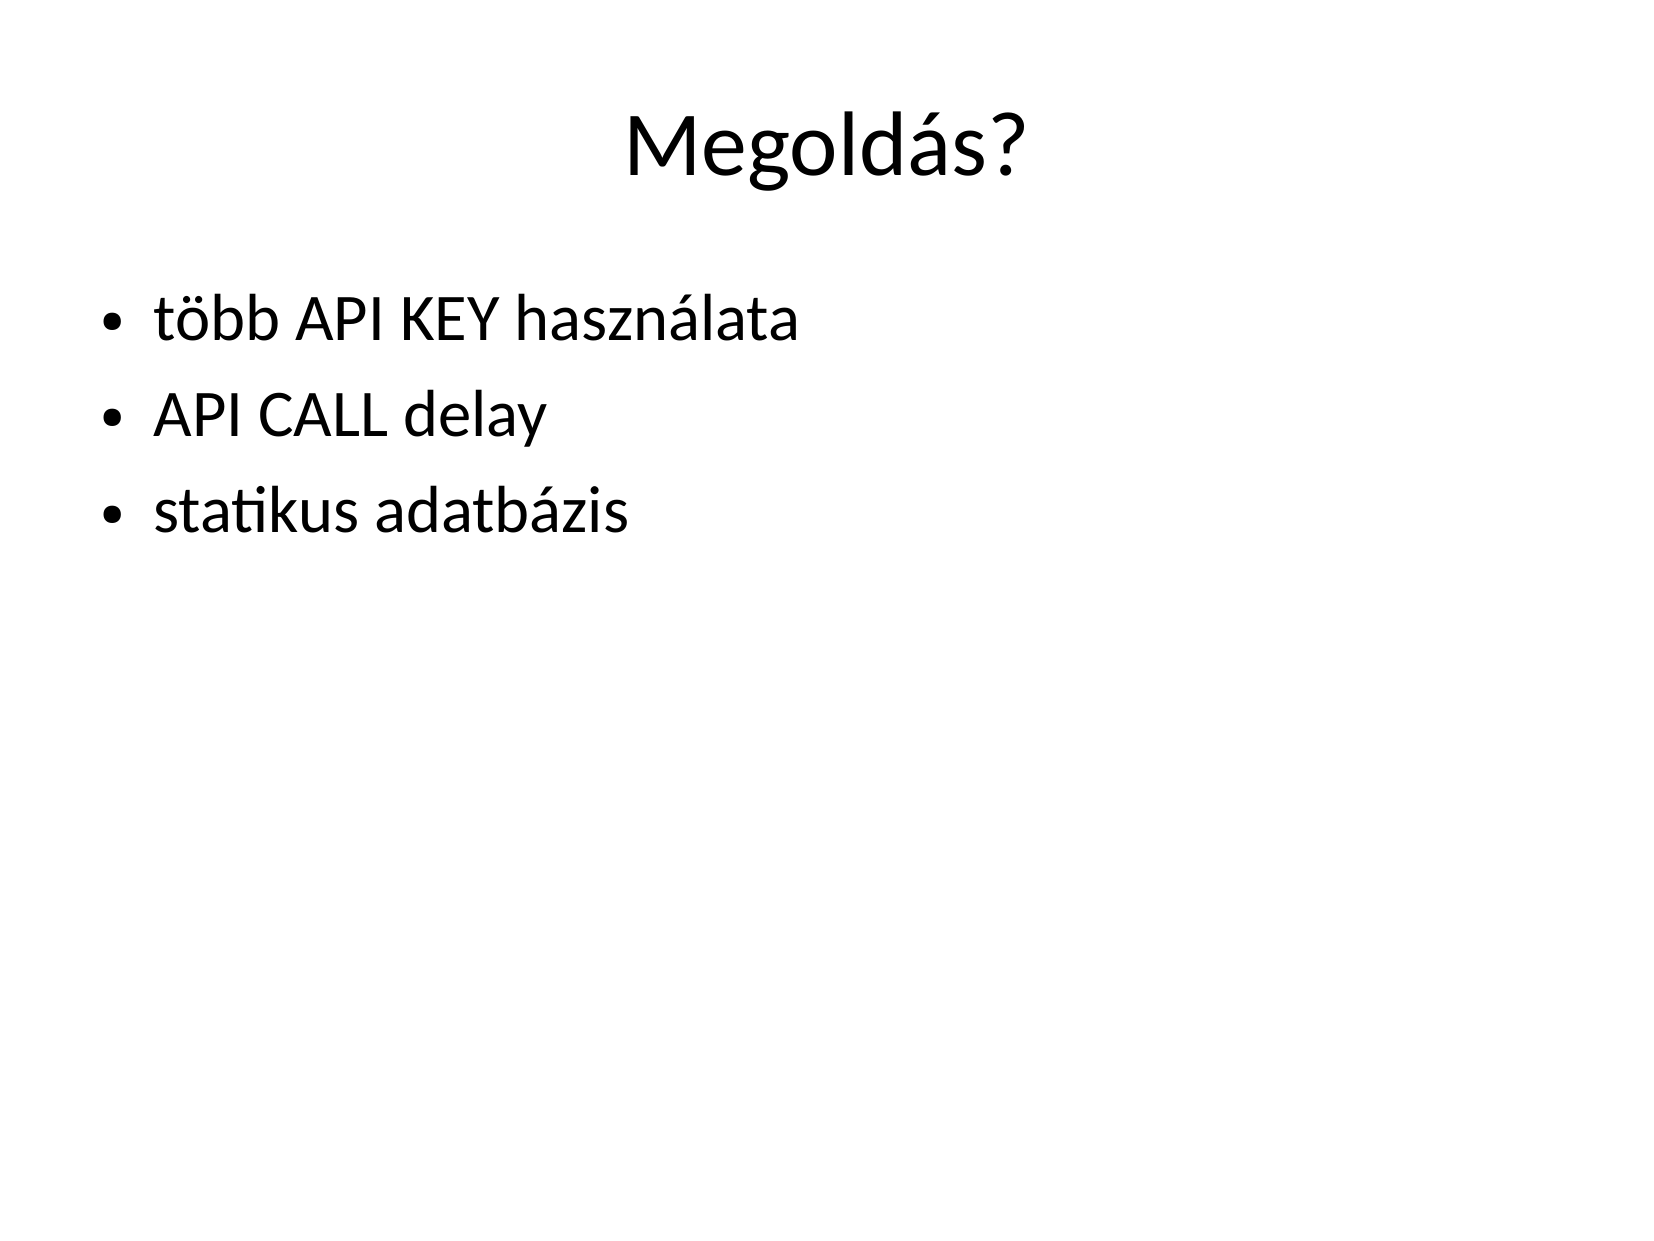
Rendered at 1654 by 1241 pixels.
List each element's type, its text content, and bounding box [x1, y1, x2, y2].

list több API KEY használata API CALL delay statikus adatbázis [82, 290, 1571, 1010]
title Megoldás? [82, 49, 1571, 257]
